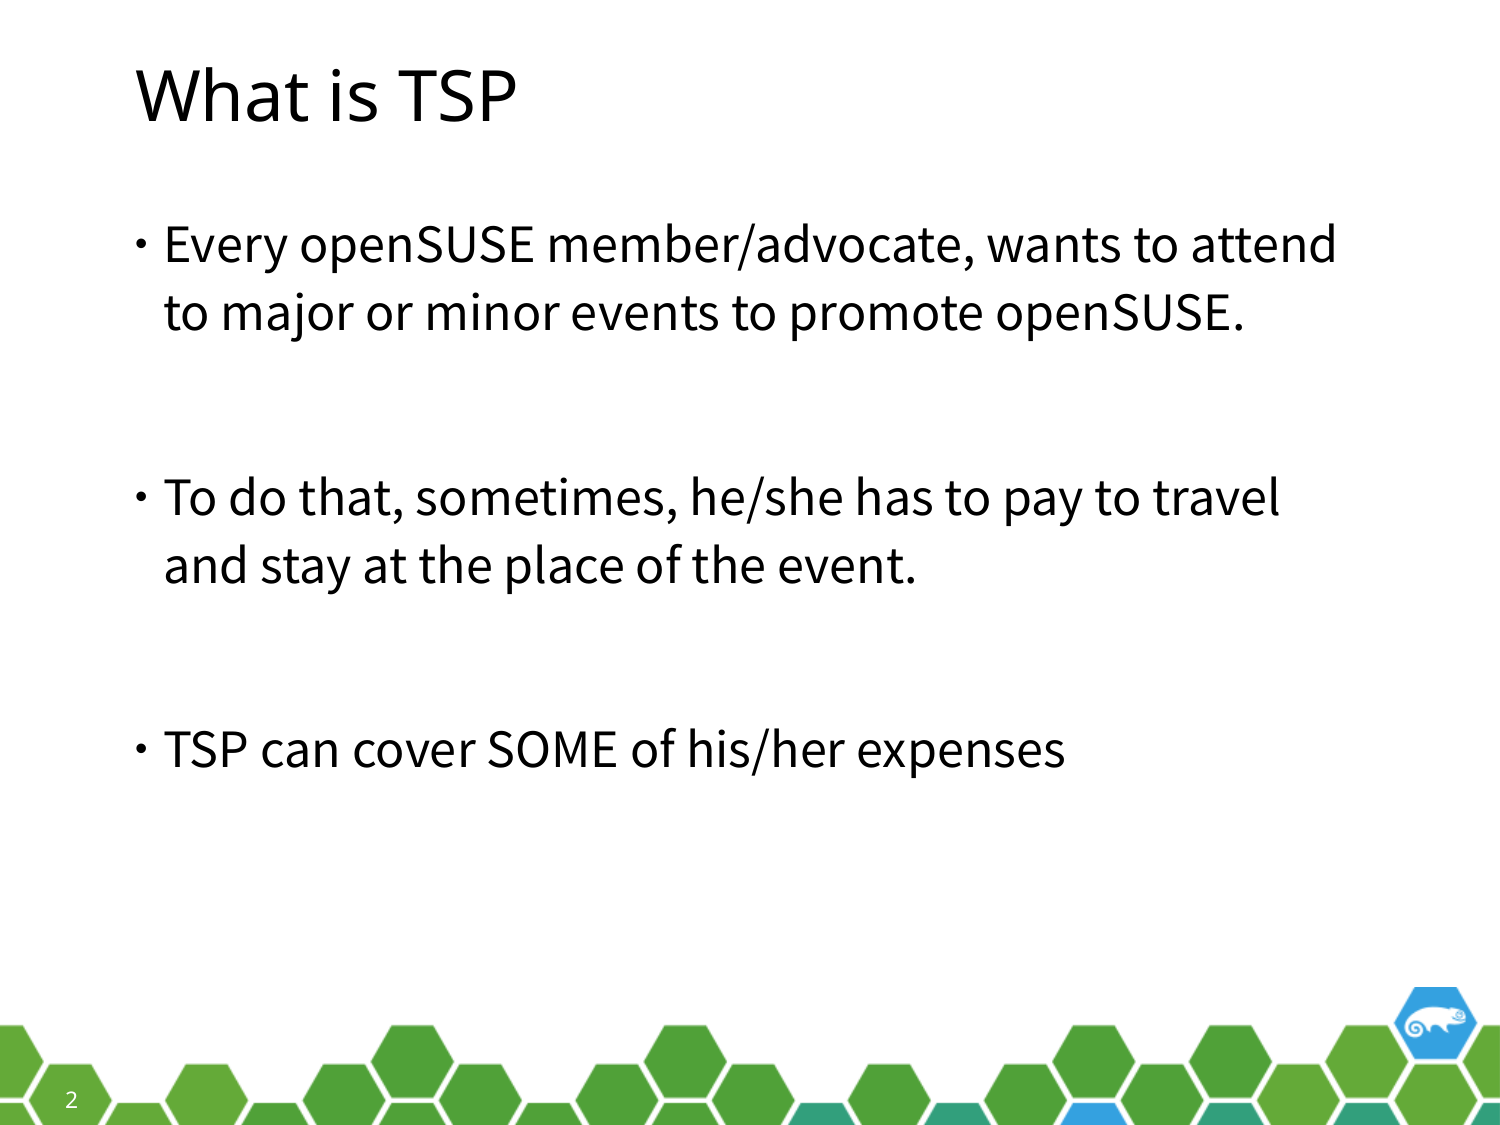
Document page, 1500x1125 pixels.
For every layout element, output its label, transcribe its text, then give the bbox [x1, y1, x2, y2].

picture [0, 987, 1500, 1125]
title What is TSP [135, 12, 1372, 175]
list Every openSUSE member/advocate, wants to attend to major or minor events to promote openSUSE. To do that, sometimes, he/she has to pay to travel and stay at the place of the event. TSP can cover SOME of his/her expenses [135, 208, 1372, 862]
